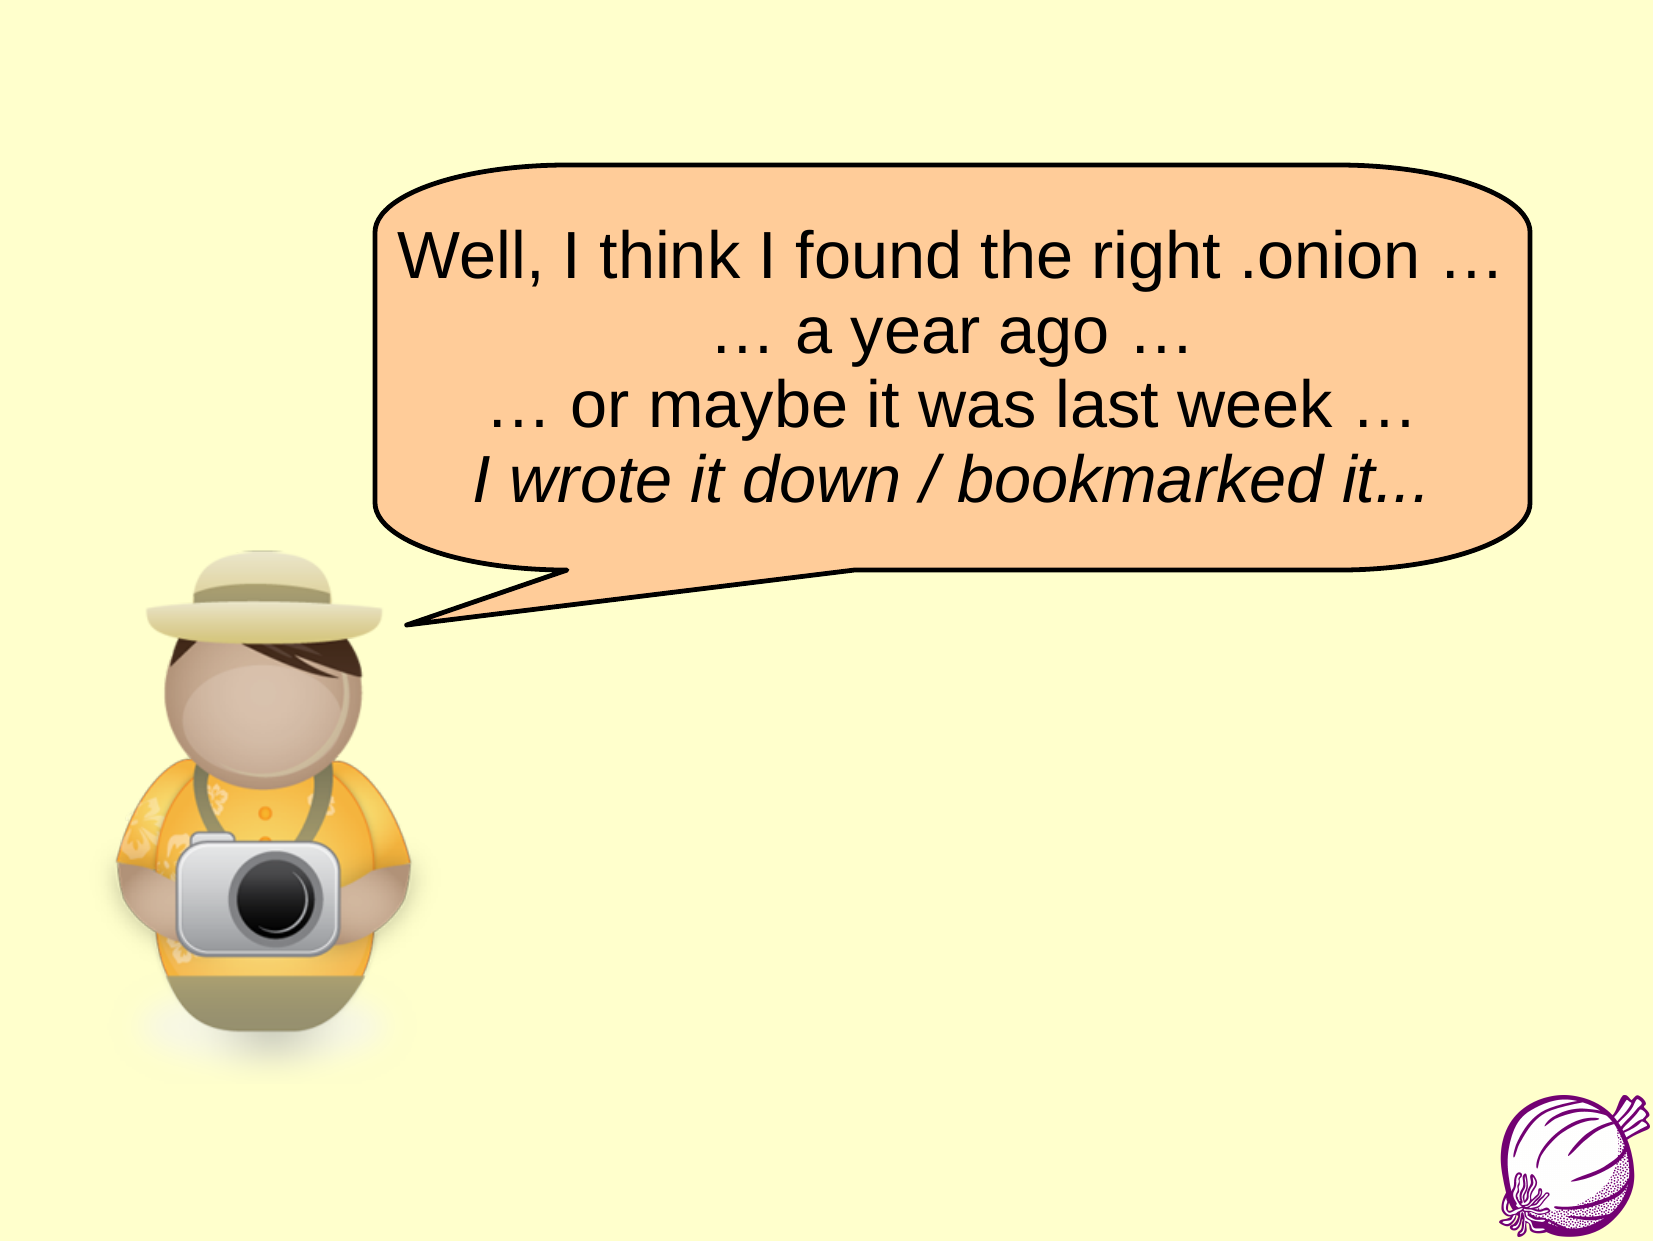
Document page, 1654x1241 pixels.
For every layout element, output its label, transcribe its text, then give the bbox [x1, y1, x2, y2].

text_box Well, I think I found the right .onion … … a year ago … … or maybe it was last week … I wrote it down / bookmarked it... [375, 165, 1531, 626]
picture [60, 509, 473, 1084]
